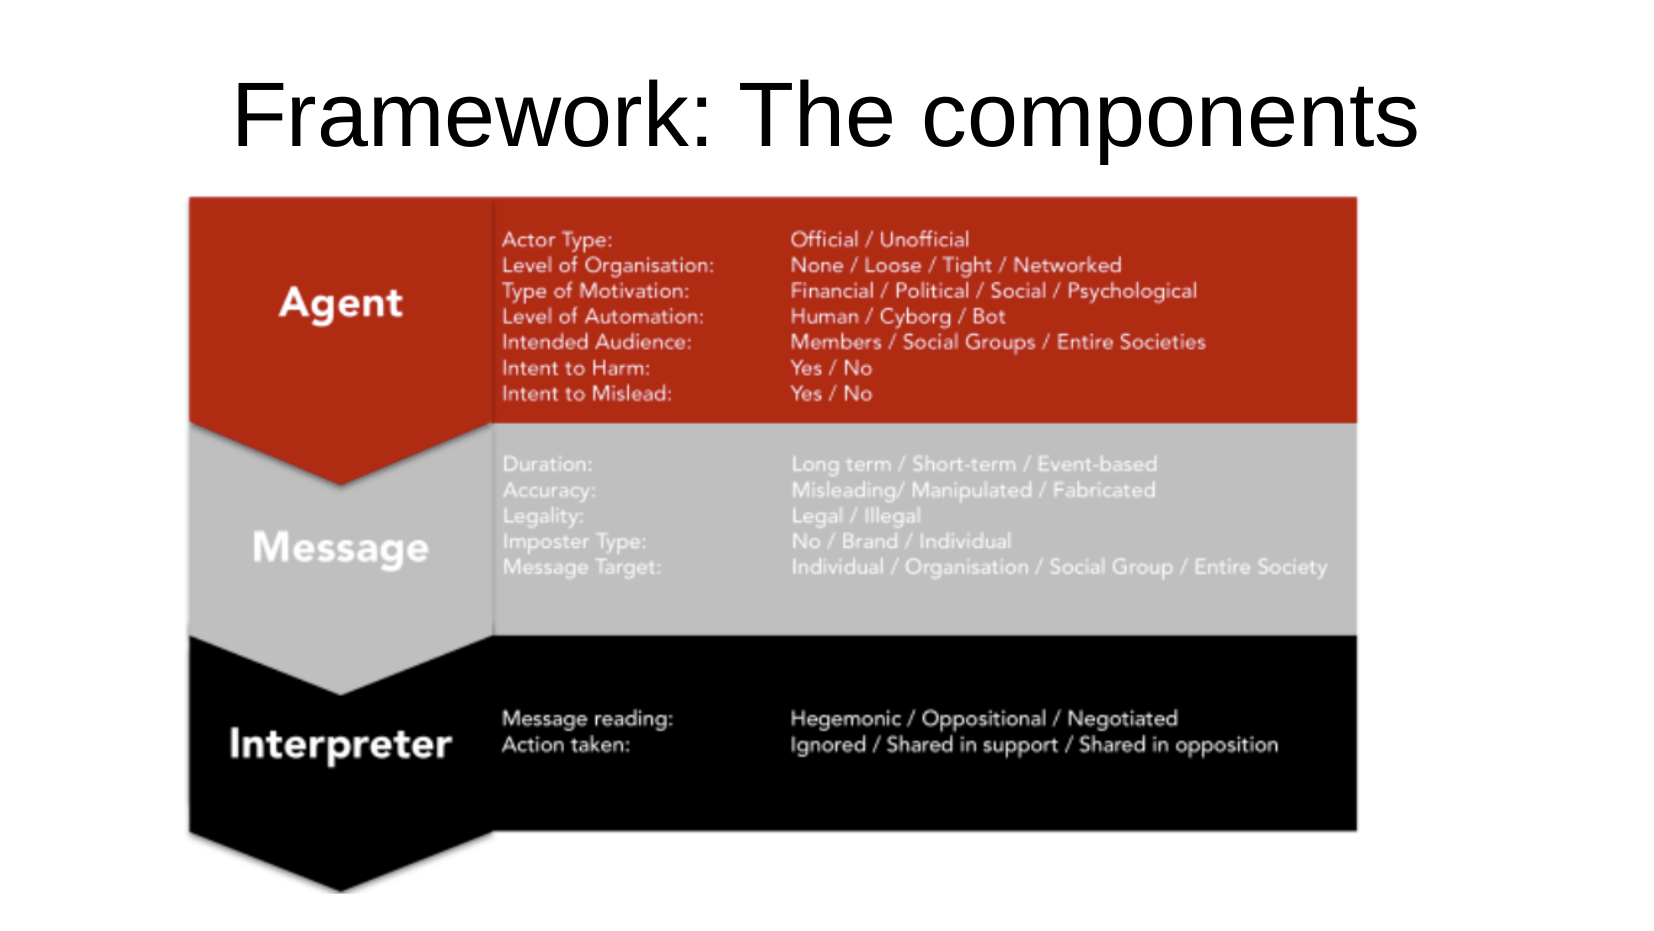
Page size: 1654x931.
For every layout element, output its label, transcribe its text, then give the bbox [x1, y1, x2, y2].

title Framework: The components [82, 37, 1571, 193]
picture [184, 190, 1372, 905]
